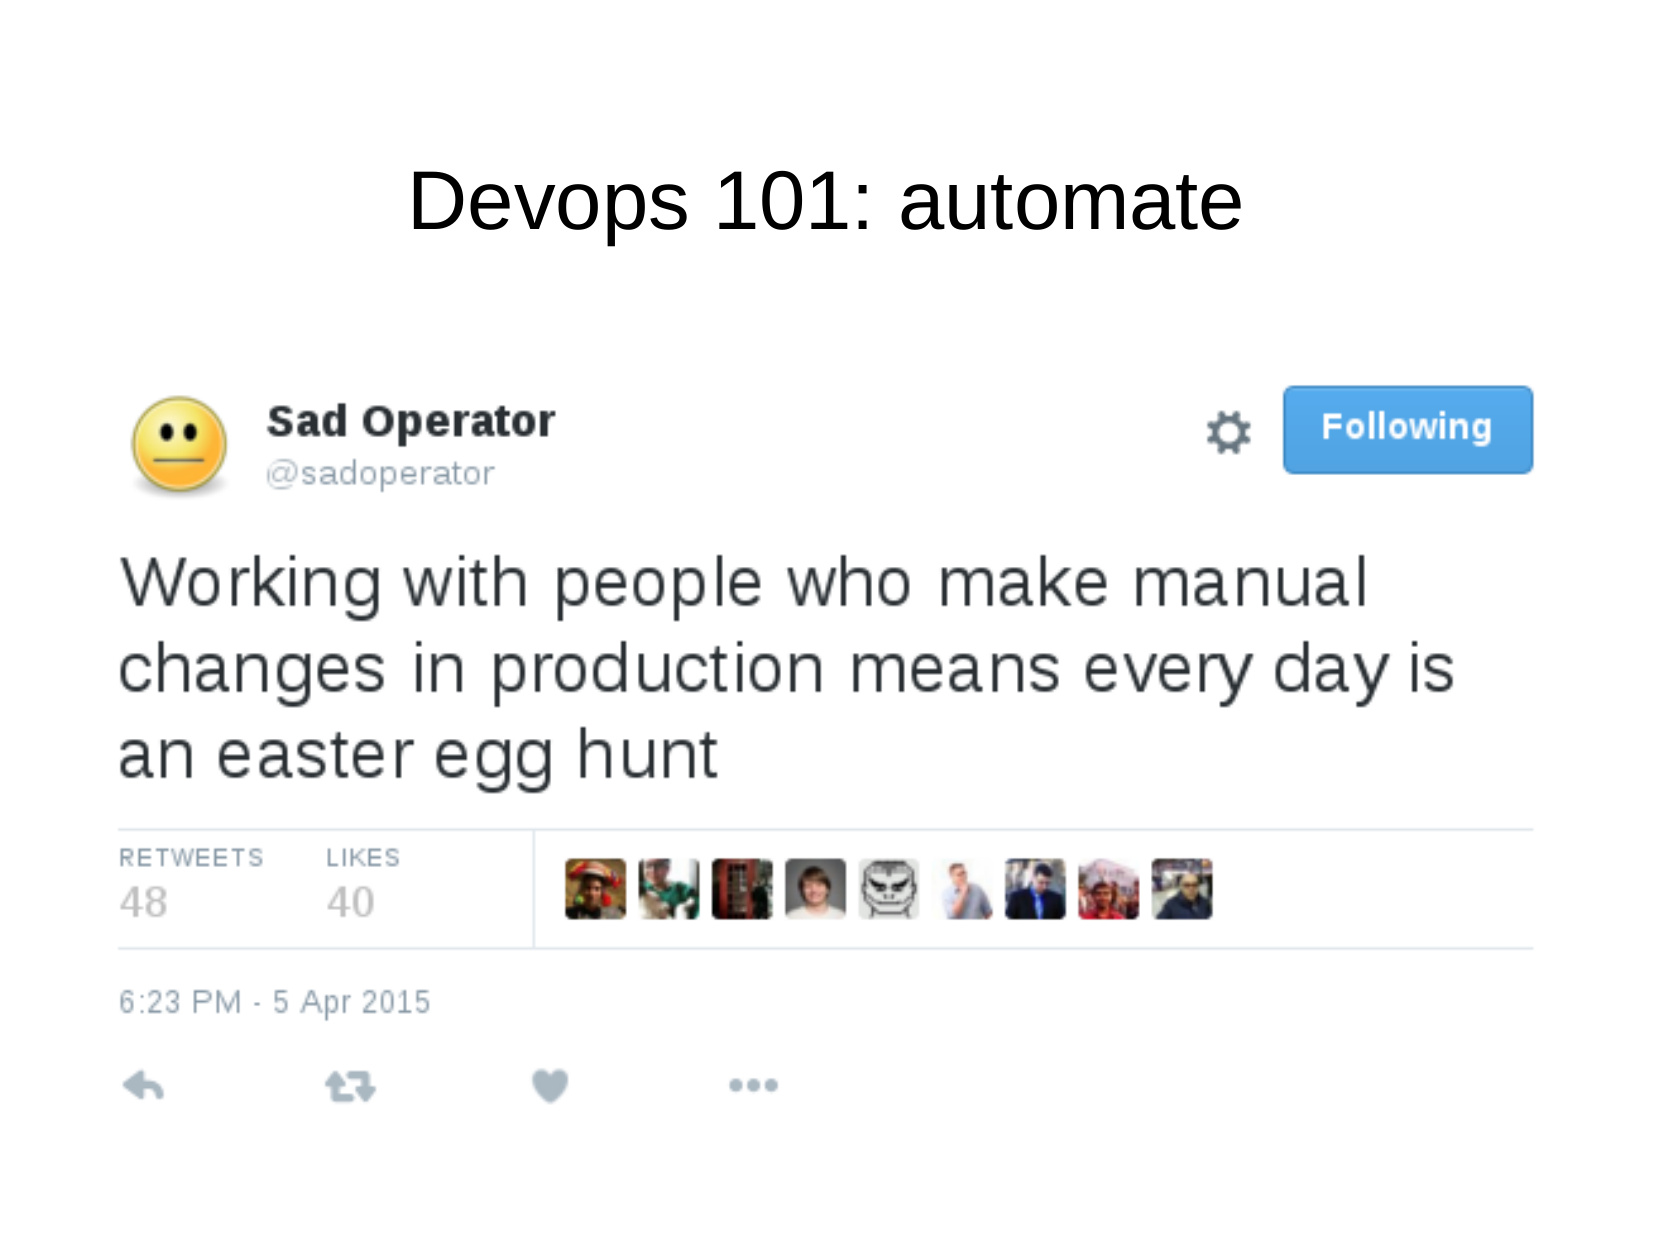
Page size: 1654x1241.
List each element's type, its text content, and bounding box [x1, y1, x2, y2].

picture [43, 346, 1610, 1173]
text_box Devops 101: automate [393, 147, 1261, 256]
